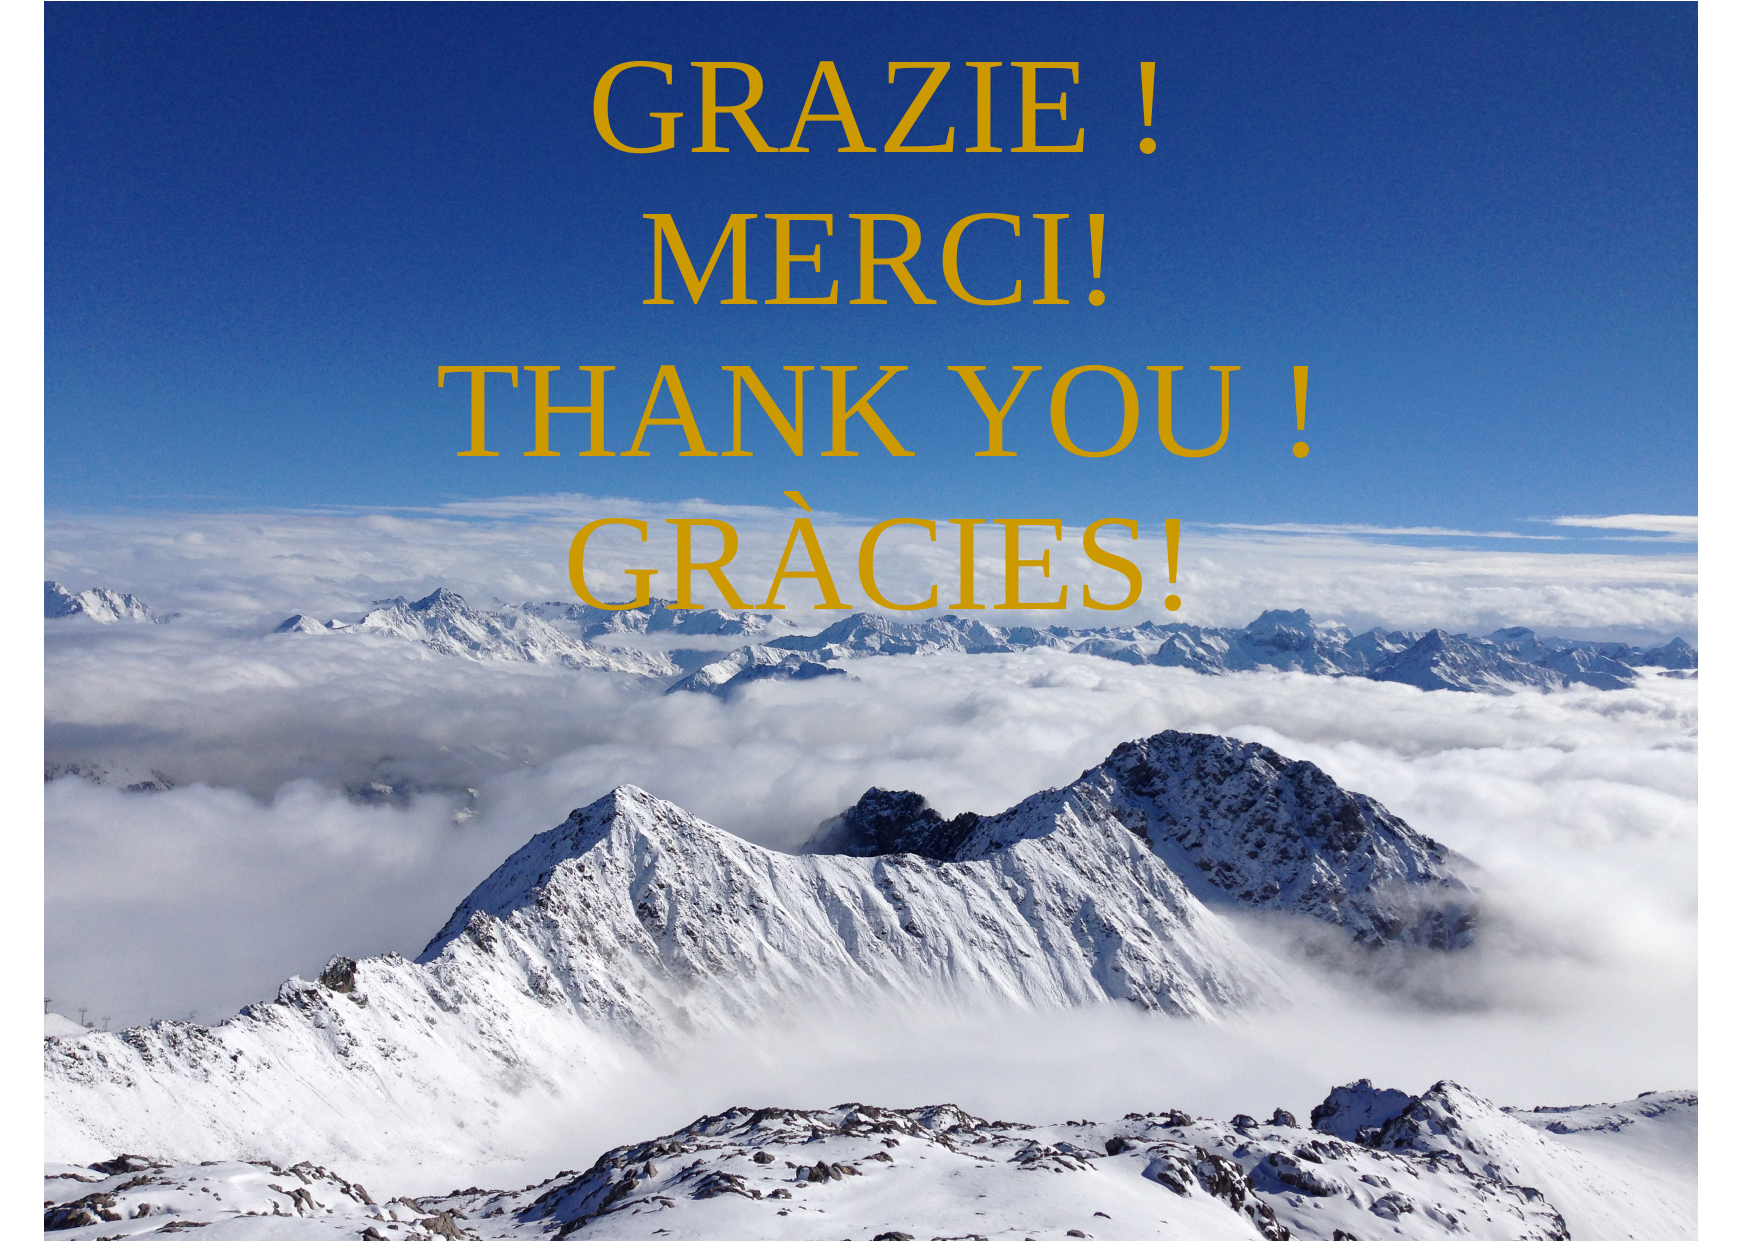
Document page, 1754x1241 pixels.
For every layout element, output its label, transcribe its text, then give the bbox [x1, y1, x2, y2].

picture [44, 1, 1698, 1241]
text_box GRAZIE ! MERCI! THANK YOU ! GRÀCIES! [421, 22, 1476, 975]
